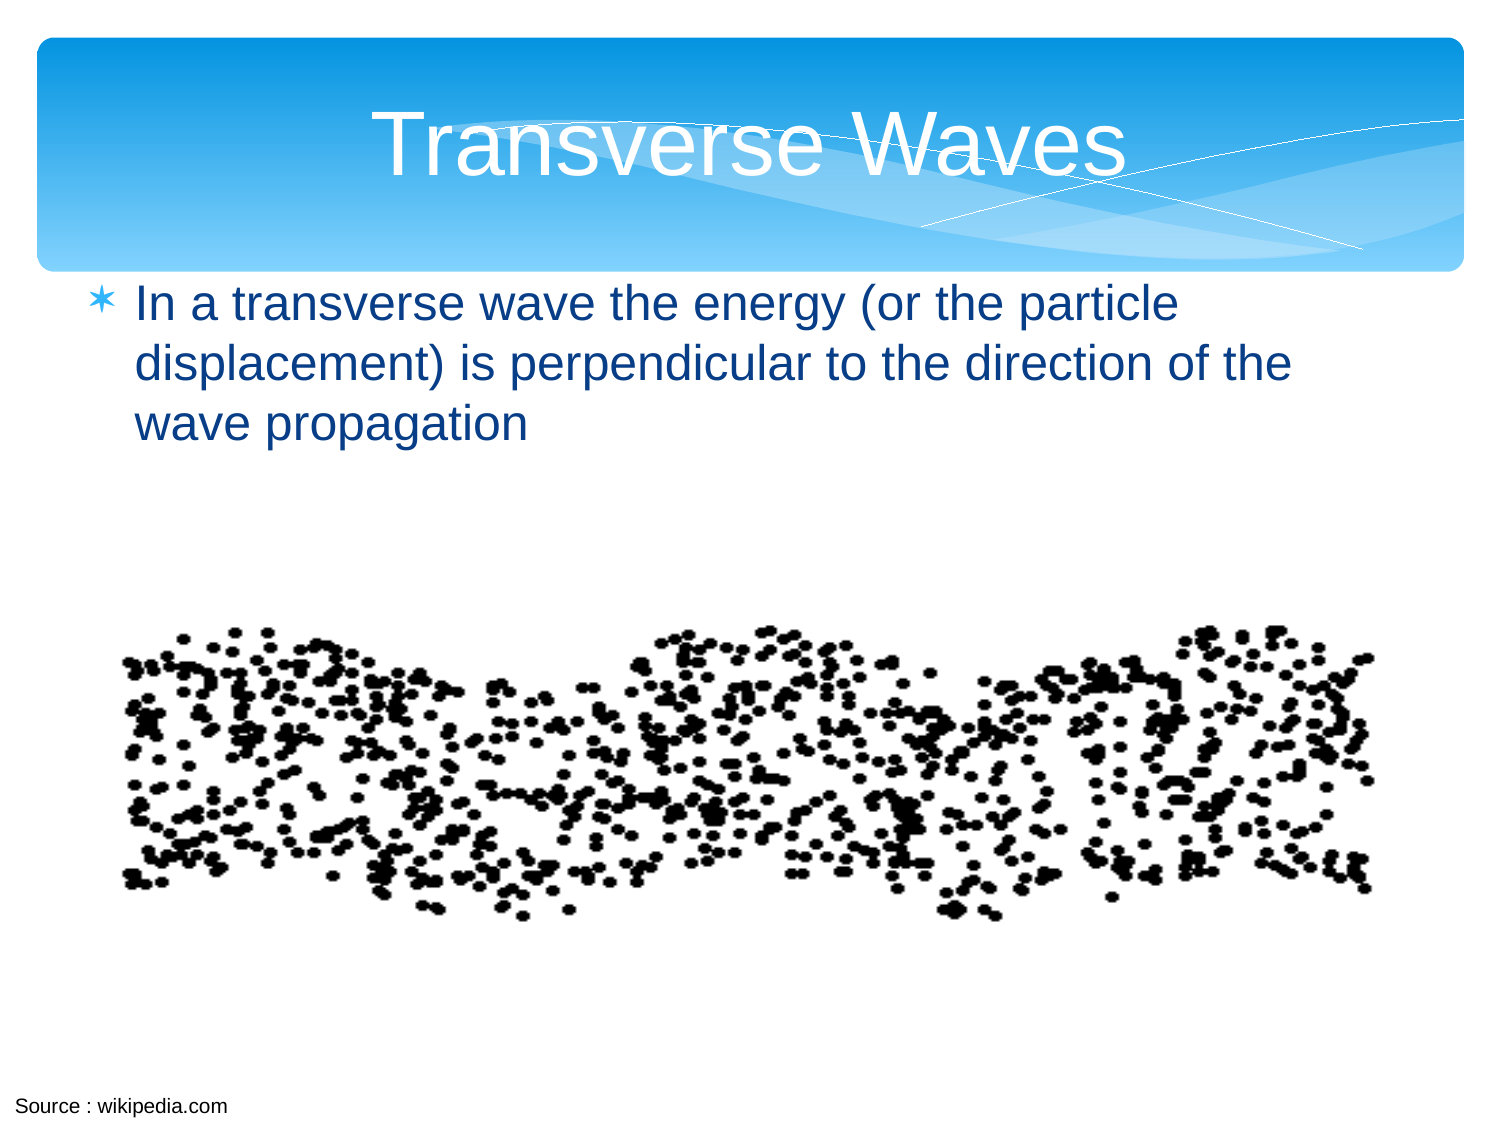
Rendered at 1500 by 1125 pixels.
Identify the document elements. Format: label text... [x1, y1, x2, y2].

text_box Source : wikipedia.com [0, 1084, 285, 1125]
picture [99, 624, 1413, 924]
title Transverse Waves [75, 45, 1426, 233]
list In a transverse wave the energy (or the particle displacement) is perpendicular to the direction of the wave propagation [75, 262, 1426, 1005]
